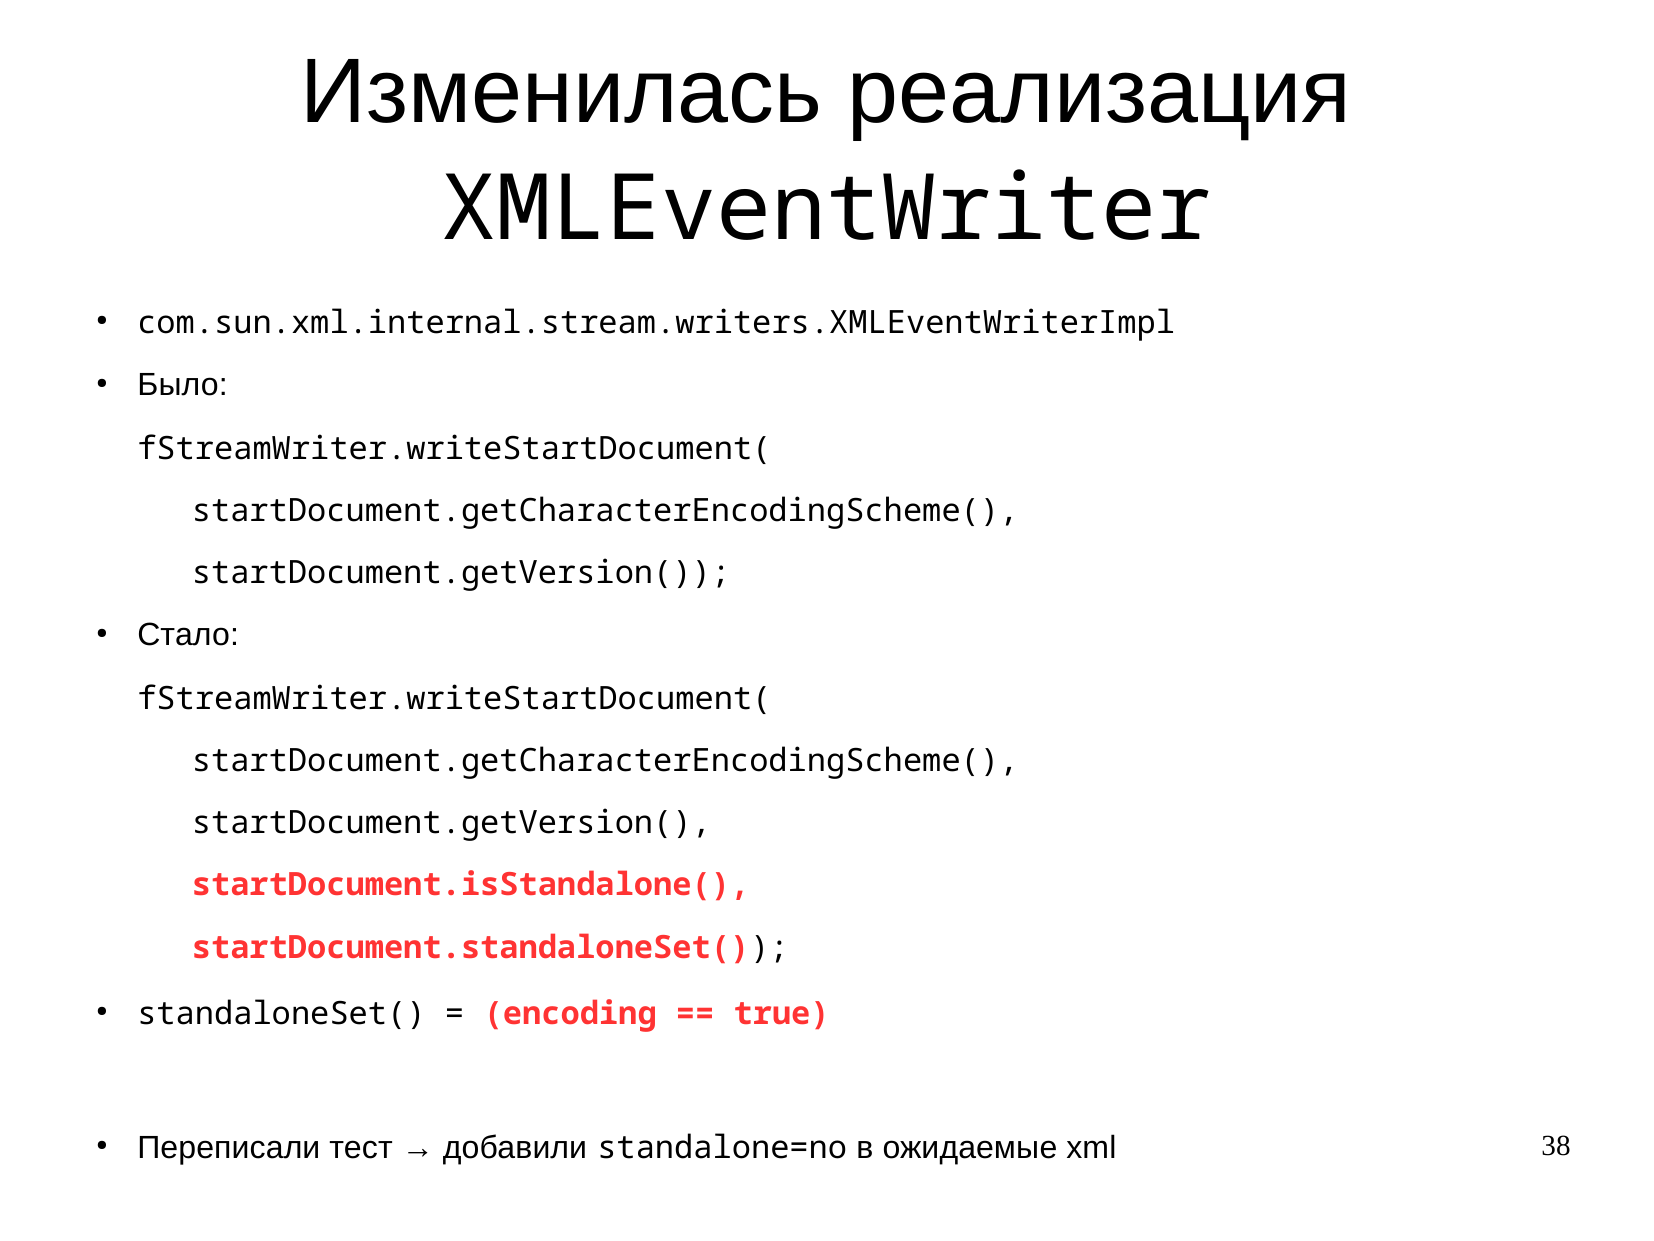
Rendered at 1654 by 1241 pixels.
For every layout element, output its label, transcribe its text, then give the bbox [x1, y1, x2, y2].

title Изменилась реализация XMLEventWriter [82, 49, 1571, 219]
list com.sun.xml.internal.stream.writers.XMLEventWriterImpl Было: fStreamWriter.writeStartDocument( startDocument.getCharacterEncodingScheme(), startDocument.getVersion()); Стало: fStreamWriter.writeStartDocument( startDocument.getCharacterEncodingScheme(), startDocument.getVersion(), startDocument.isStandalone(), startDocument.standaloneSet()); standaloneSet() = (encoding == true) Переписали тест → добавили standalone=no в ожидаемые xml [82, 219, 1571, 1176]
